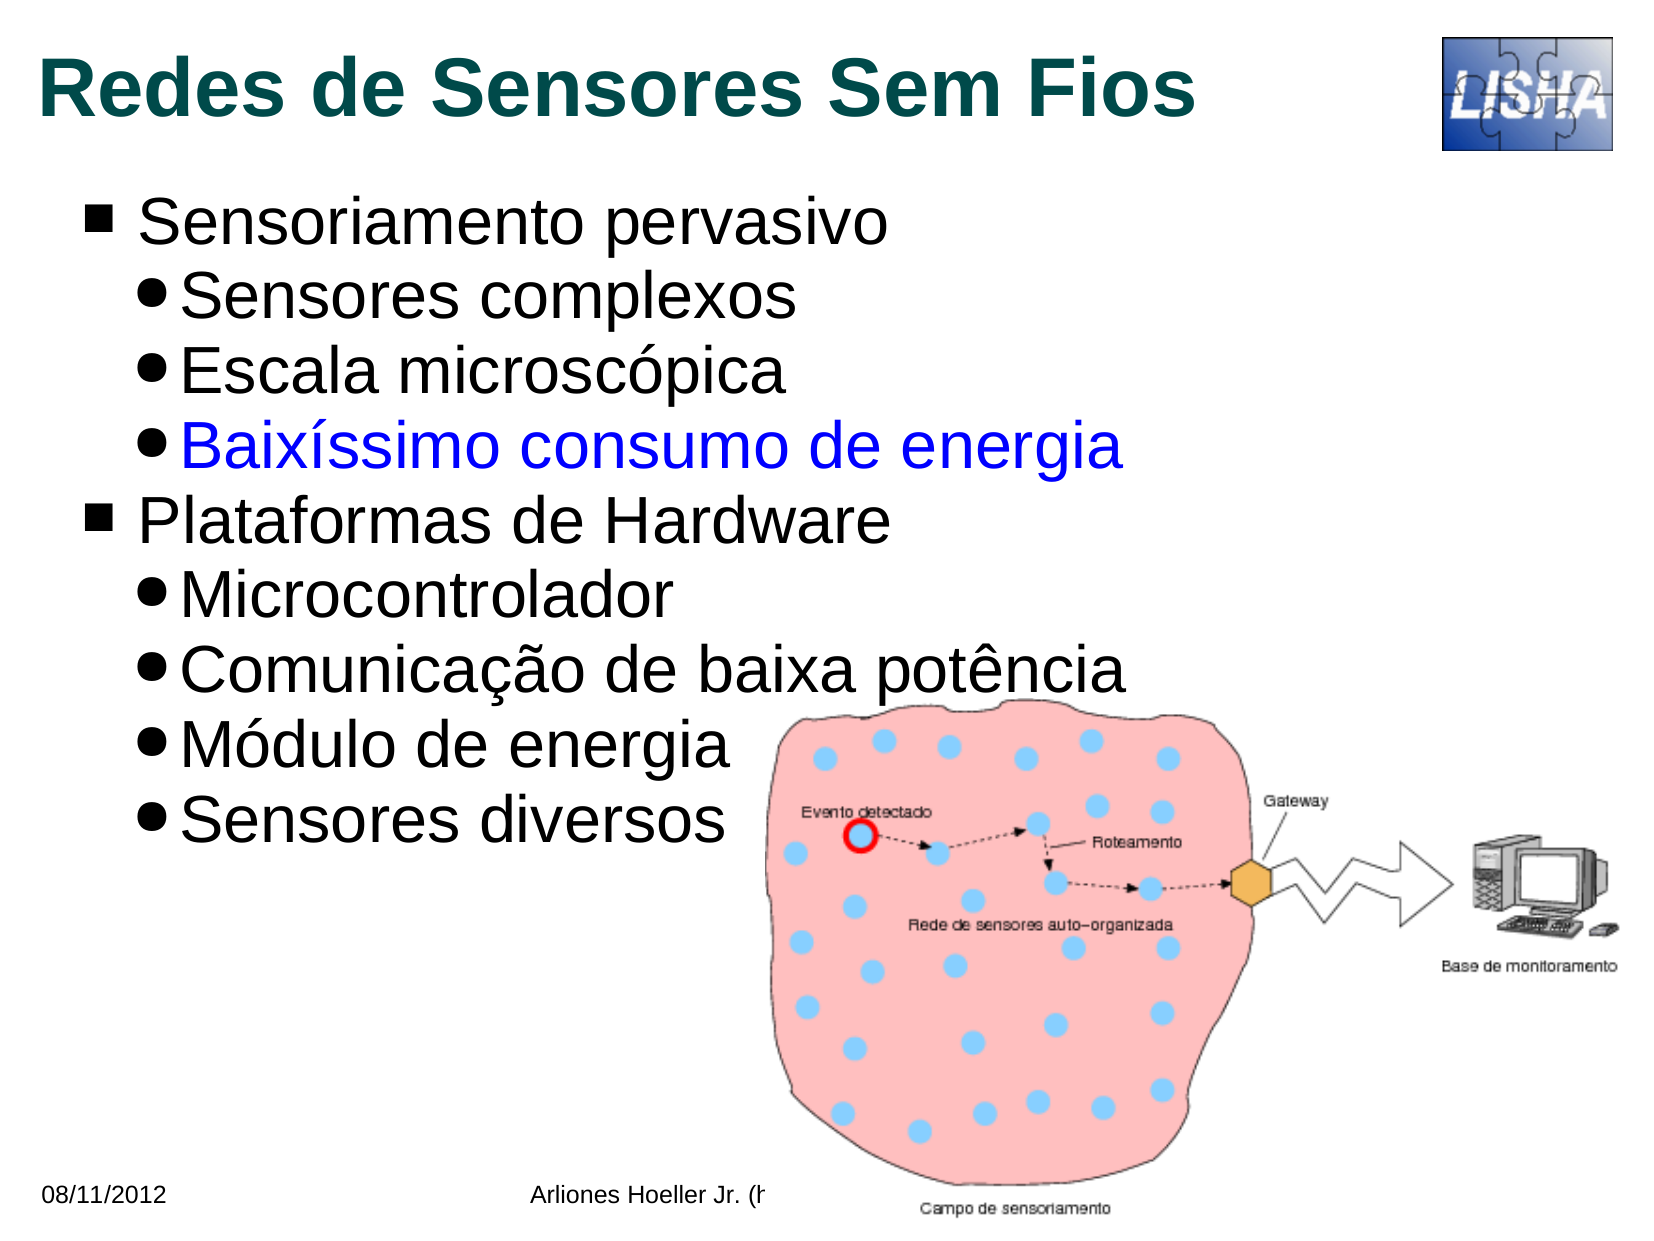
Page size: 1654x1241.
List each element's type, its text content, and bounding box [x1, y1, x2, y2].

title Redes de Sensores Sem Fios [37, 37, 1426, 151]
list Sensoriamento pervasivo Sensores complexos Escala microscópica Baixíssimo consumo de energia Plataformas de Hardware Microcontrolador Comunicação de baixa potência Módulo de energia Sensores diversos [37, 183, 1613, 1122]
picture [765, 698, 1644, 1222]
picture [1442, 37, 1613, 151]
